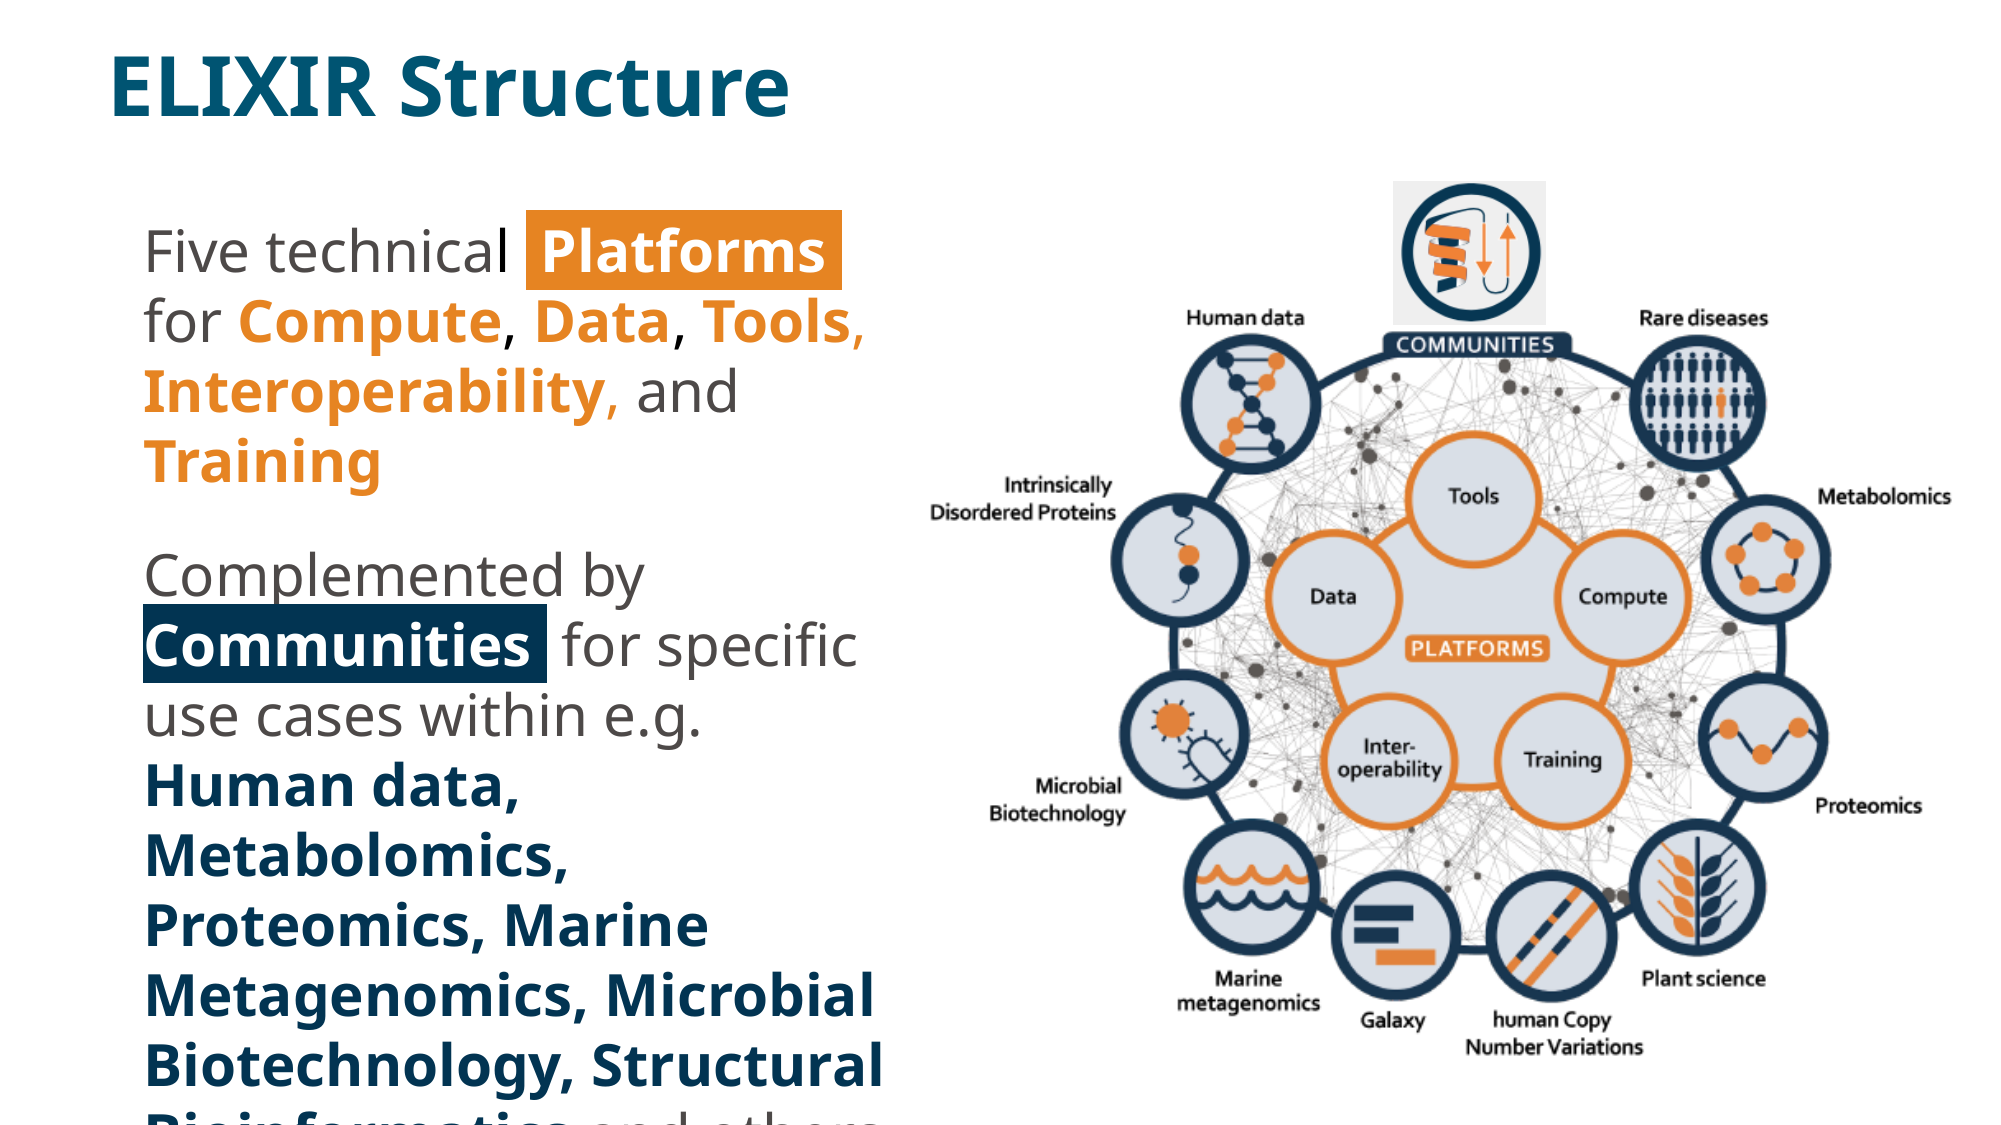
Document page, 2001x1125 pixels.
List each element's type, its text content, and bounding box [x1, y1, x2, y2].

title ELIXIR Structure [107, 32, 1642, 128]
picture [922, 181, 1979, 1125]
text_box Five technical Platforms for Compute, Data, Tools, Interoperability, and Training Complemented by Communities for specific use cases within e.g. Human data, Metabolomics, Proteomics, Marine Metagenomics, Microbial Biotechnology, Structural Bioinformatics and others [107, 214, 900, 1106]
